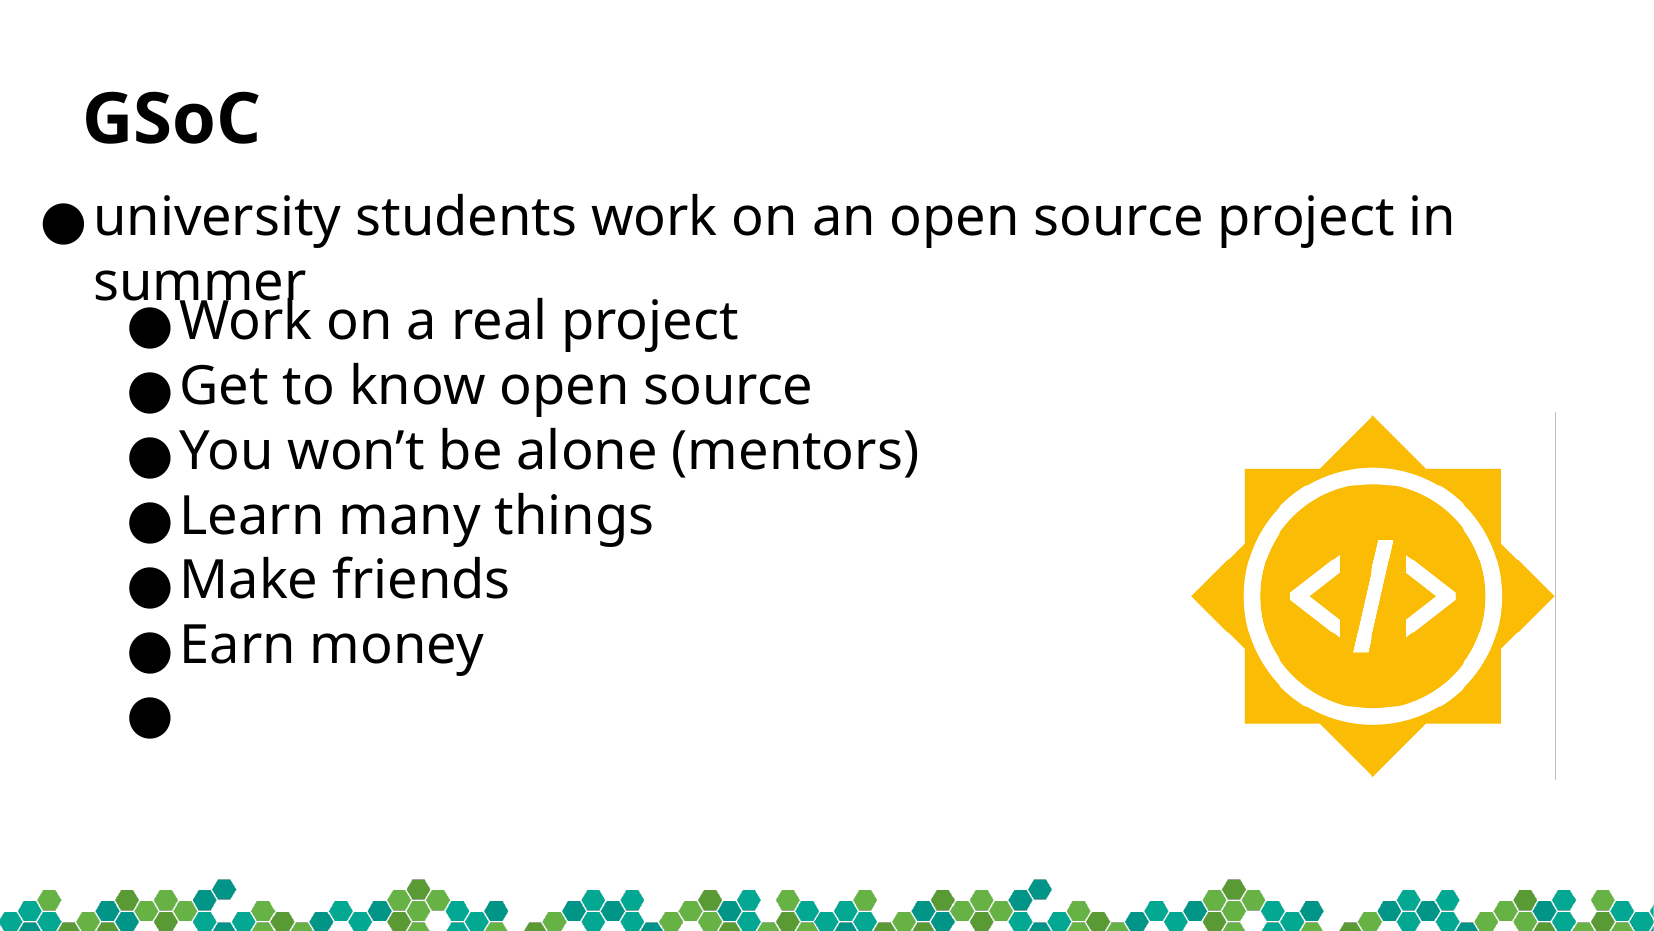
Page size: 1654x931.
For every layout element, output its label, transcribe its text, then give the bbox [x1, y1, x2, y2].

text_box GSoC [82, 37, 1571, 181]
picture [0, 871, 1654, 931]
text_box university students work on an open source project in summer [22, 181, 1597, 324]
text_box Work on a real project Get to know open source You won’t be alone (mentors) Learn many things Make friends Earn money [108, 324, 1597, 869]
